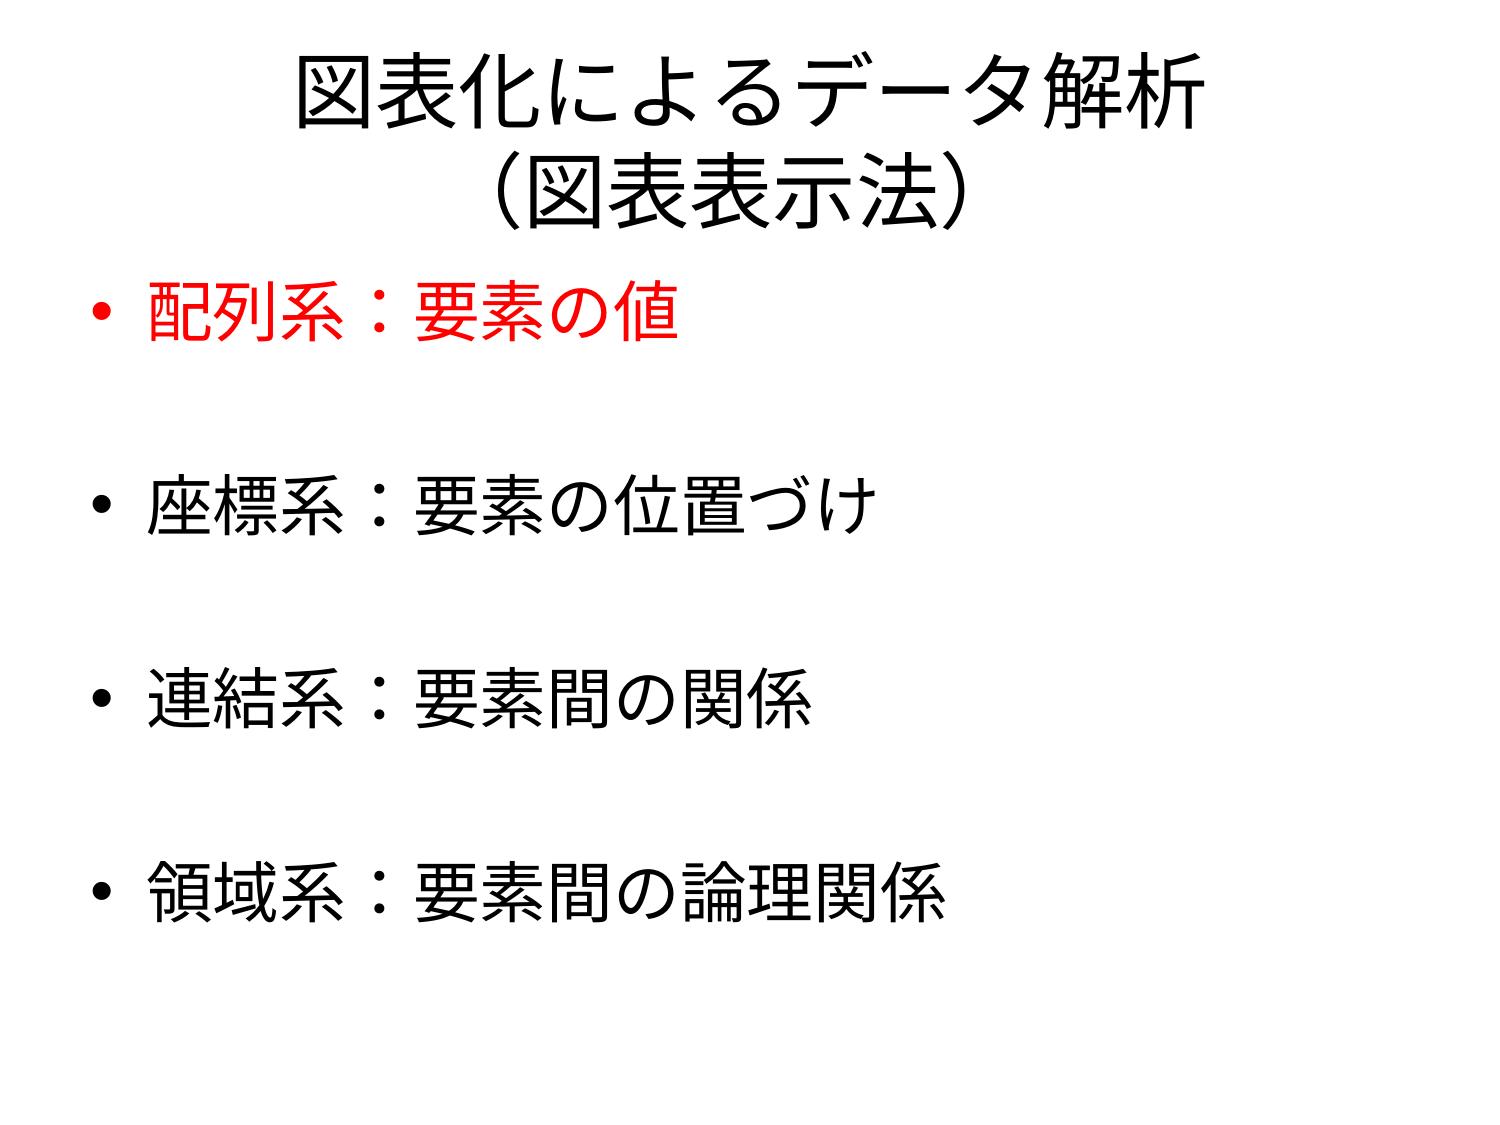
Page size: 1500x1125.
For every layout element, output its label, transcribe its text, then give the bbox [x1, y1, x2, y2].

title 図表化によるデータ解析 （図表表示法） [75, 31, 1426, 247]
list 配列系：要素の値 座標系：要素の位置づけ 連結系：要素間の関係 領域系：要素間の論理関係 [75, 262, 1426, 1034]
